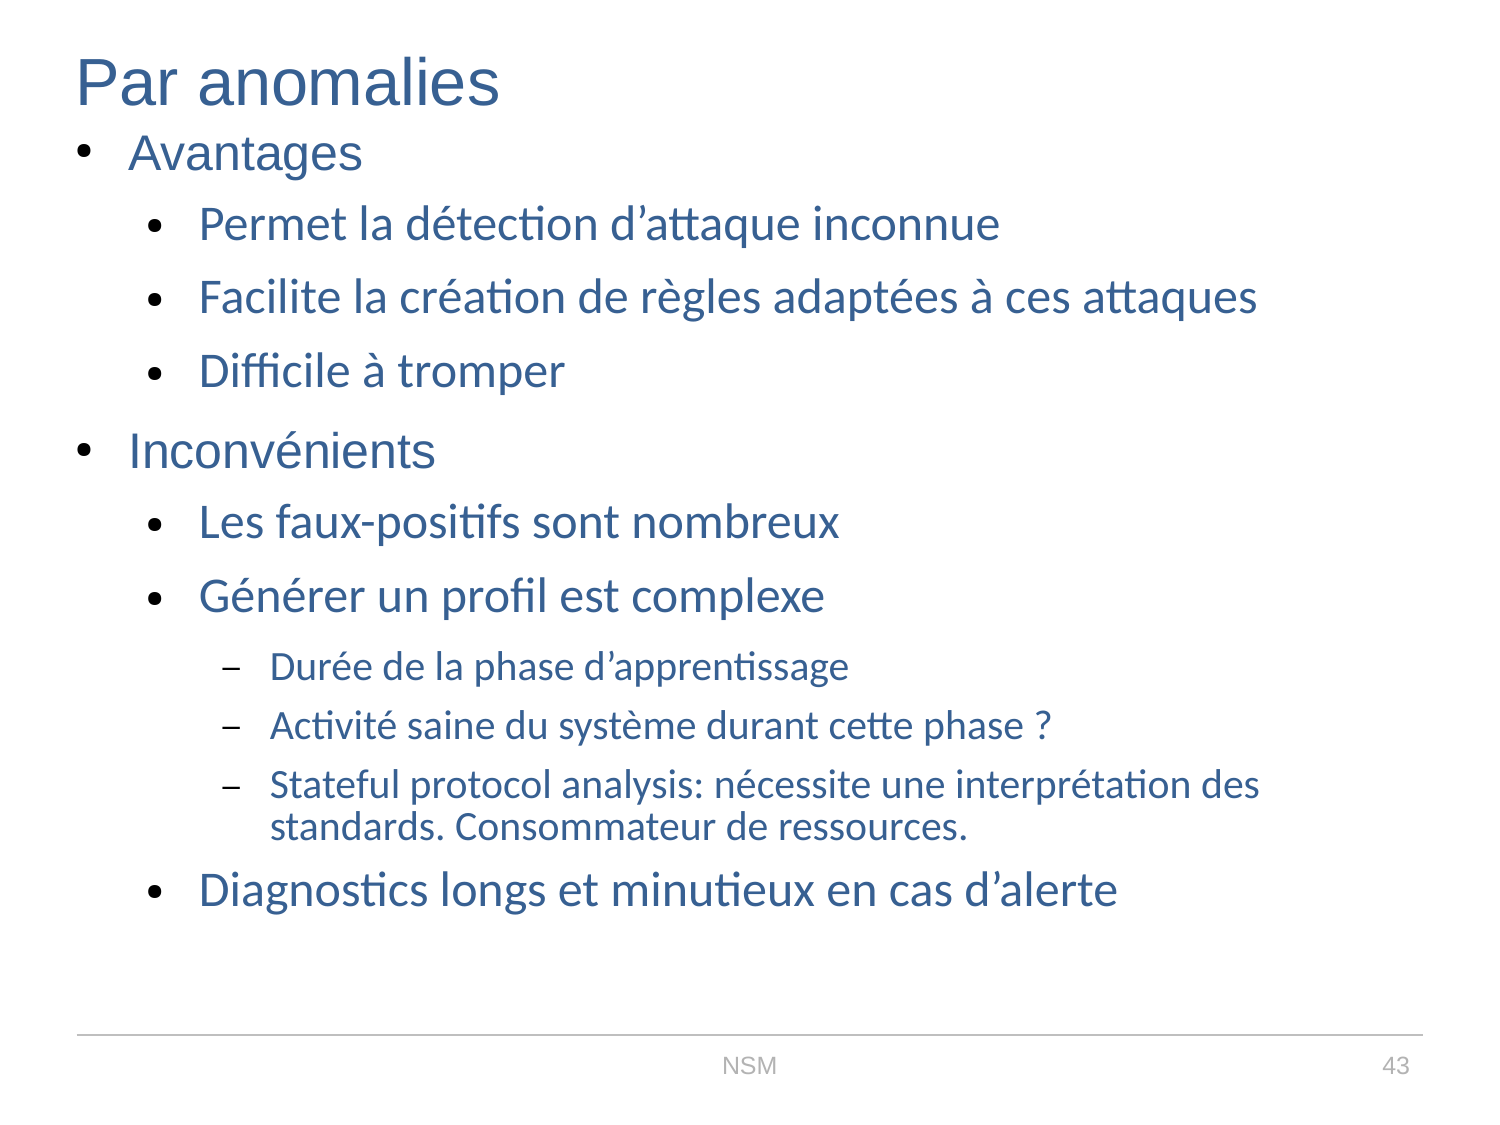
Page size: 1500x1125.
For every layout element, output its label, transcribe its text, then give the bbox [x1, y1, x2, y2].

title Par anomalies [75, 45, 1425, 233]
list Avantages Permet la détection d’attaque inconnue Facilite la création de règles adaptées à ces attaques Difficile à tromper Inconvénients Les faux-positifs sont nombreux Générer un profil est complexe Durée de la phase d’apprentissage Activité saine du système durant cette phase ? Stateful protocol analysis: nécessite une interprétation des standards. Consommateur de ressources. Diagnostics longs et minutieux en cas d’alerte [57, 124, 1408, 1013]
